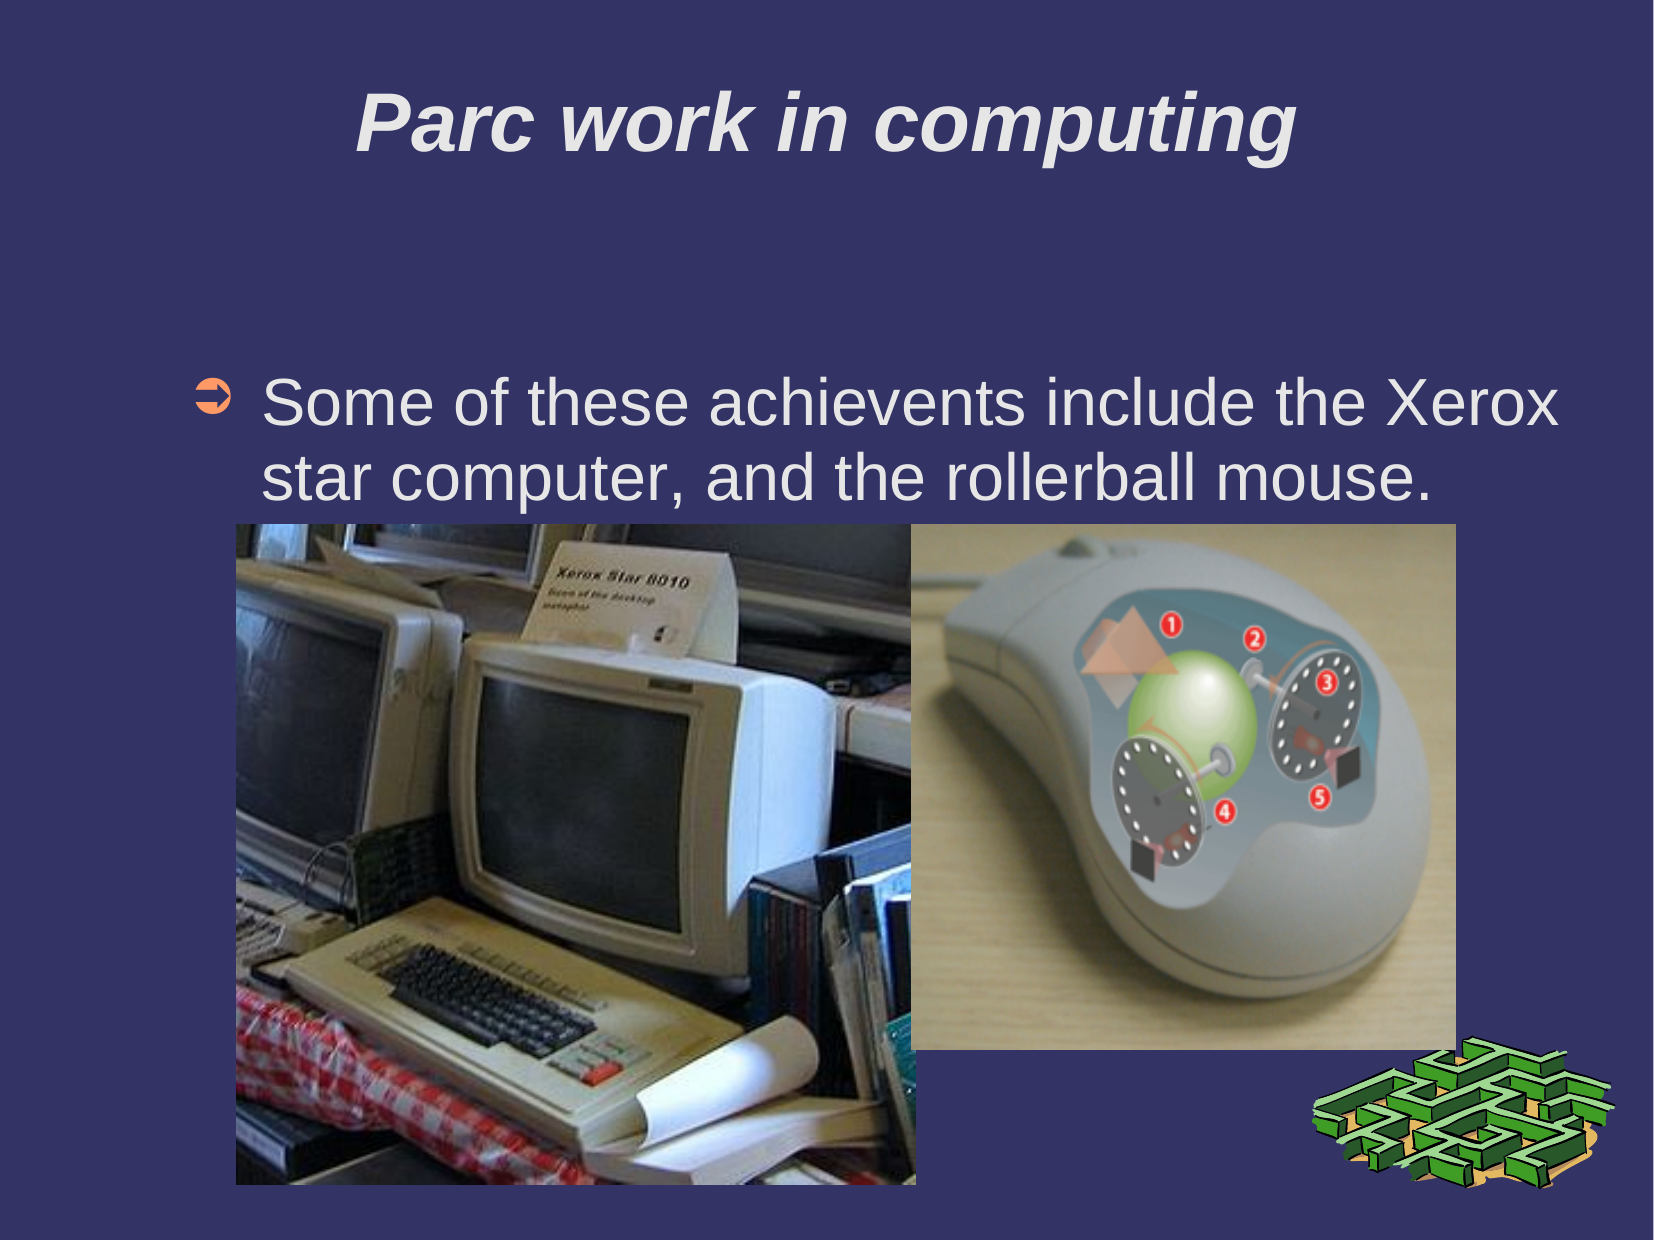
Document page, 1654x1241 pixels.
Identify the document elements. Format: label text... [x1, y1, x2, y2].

title Parc work in computing [121, 19, 1534, 227]
picture [236, 524, 1456, 1186]
list Some of these achievents include the Xerox star computer, and the rollerball mouse. [178, 364, 1570, 1147]
